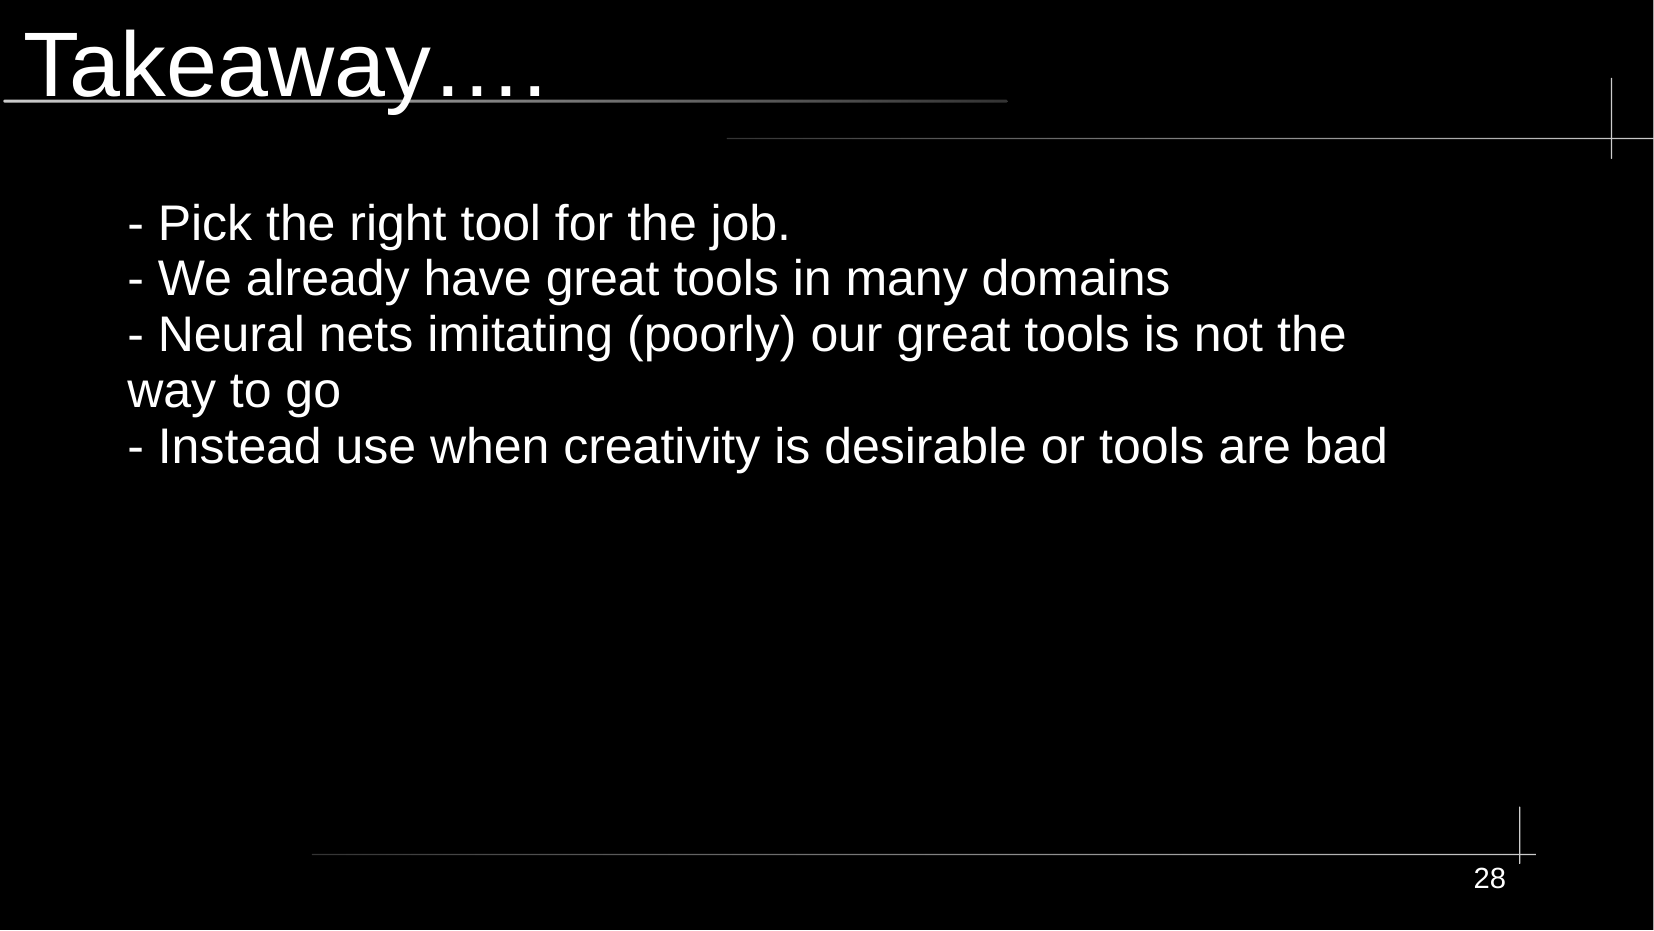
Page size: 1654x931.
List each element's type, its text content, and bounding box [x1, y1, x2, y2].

title Takeaway…. [23, 11, 1589, 119]
text_box - Pick the right tool for the job. - We already have great tools in many domains - Neural nets imitating (poorly) our great tools is not the way to go - Instead use when creativity is desirable or tools are bad [112, 187, 1426, 482]
